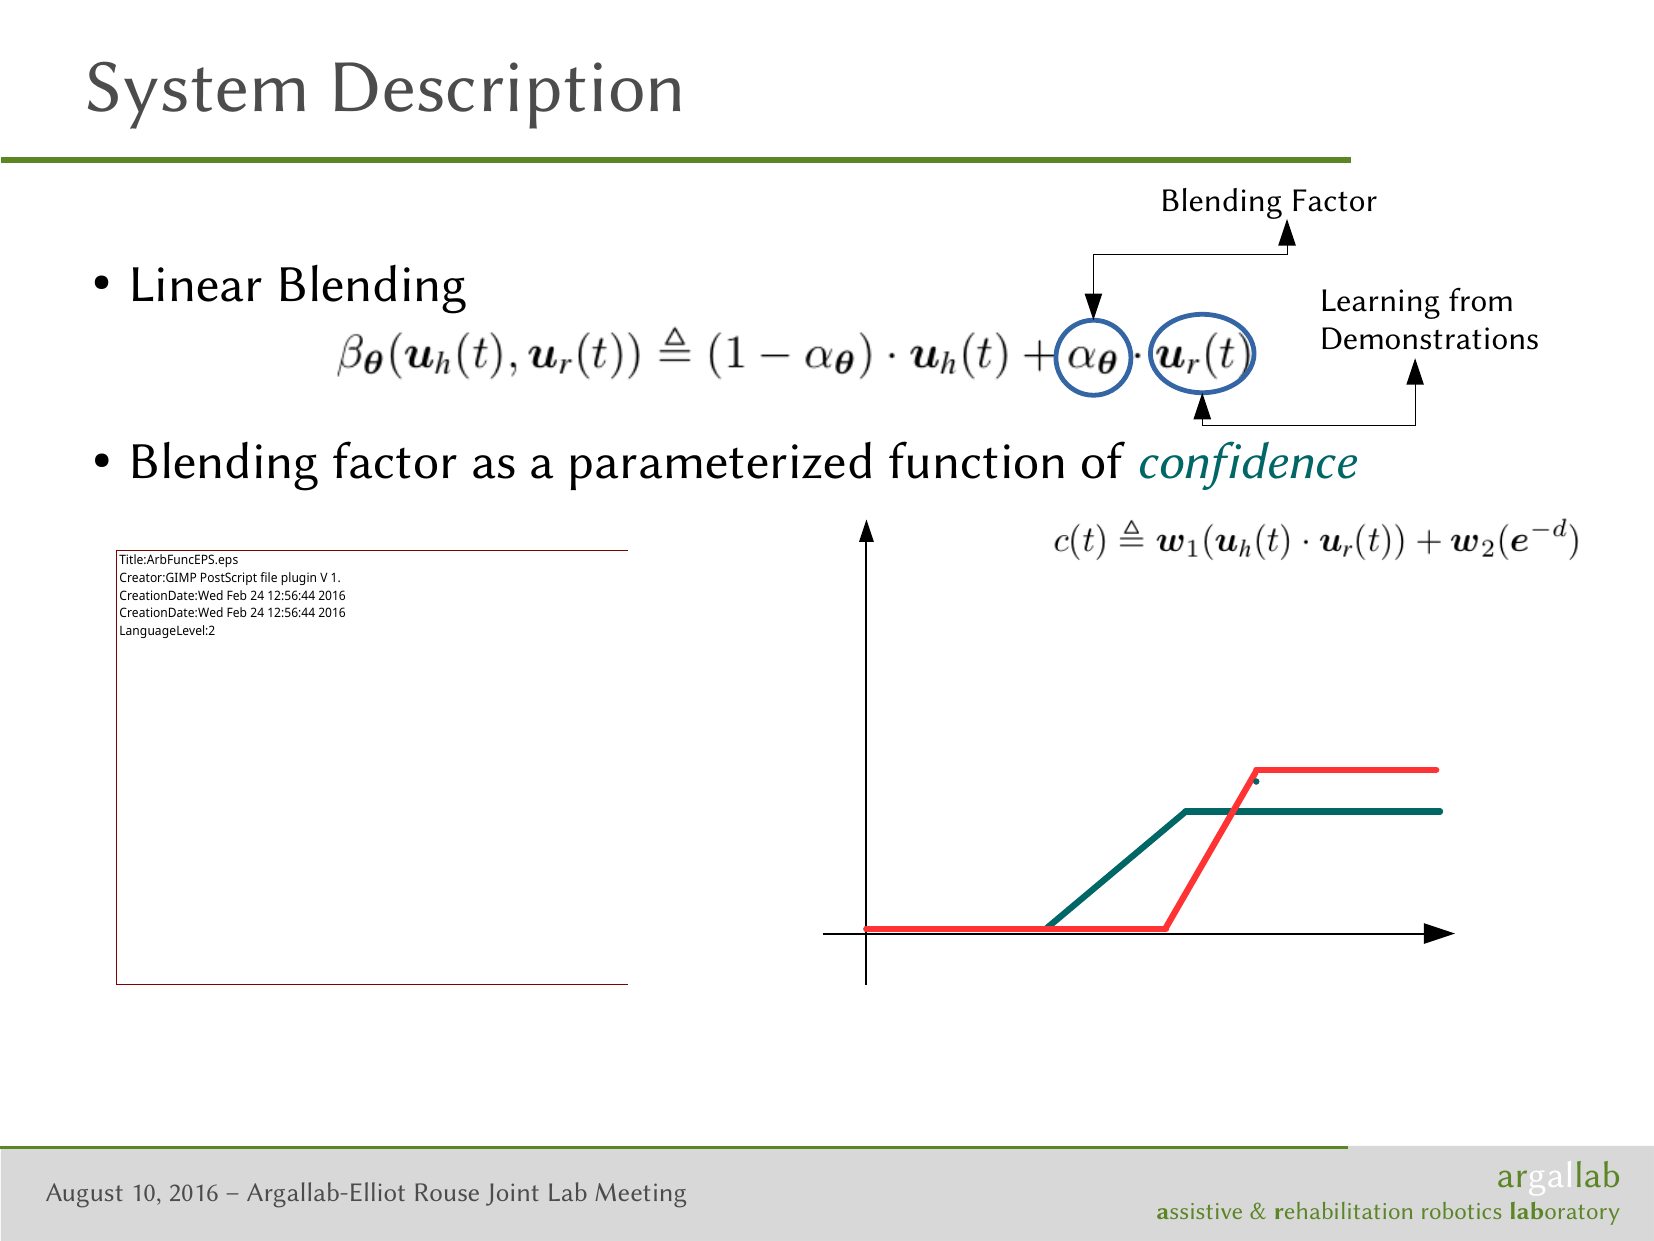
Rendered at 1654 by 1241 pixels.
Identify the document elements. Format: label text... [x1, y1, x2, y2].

picture [1203, 314, 1277, 399]
picture [1038, 500, 1592, 586]
text_box [1150, 314, 1255, 393]
text_box [1055, 320, 1131, 396]
picture [115, 549, 628, 985]
text_box Linear Blending [77, 247, 496, 322]
text_box Blending factor as a parameterized function of confidence [77, 424, 1371, 499]
text_box Learning from Demonstrations [1304, 274, 1555, 366]
picture [327, 314, 1201, 399]
text_box Blending Factor [1145, 174, 1393, 227]
text_box System Description [69, 36, 1621, 138]
